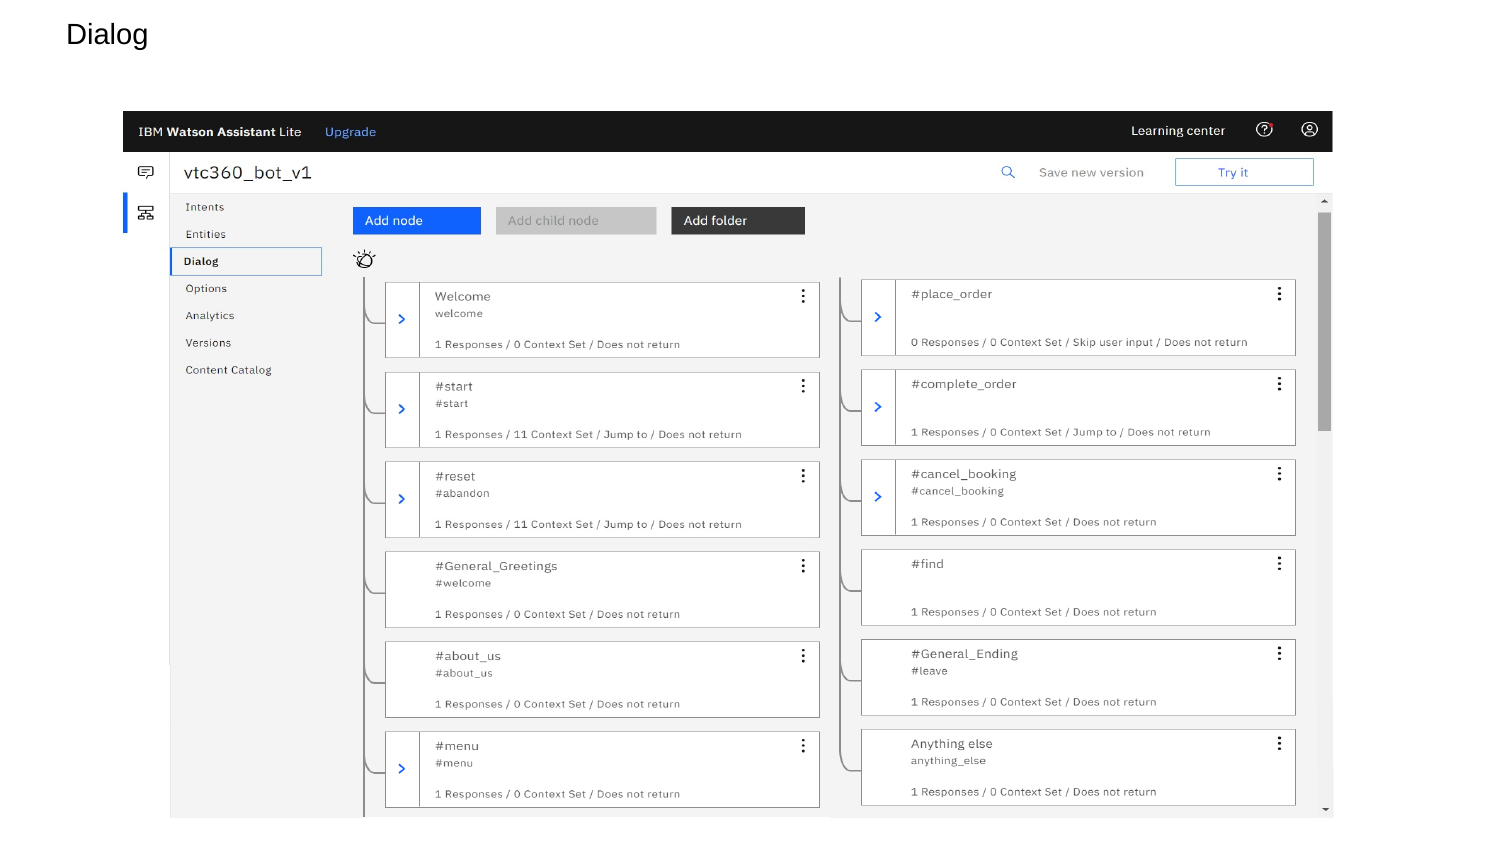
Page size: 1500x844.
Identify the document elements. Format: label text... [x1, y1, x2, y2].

title Dialog [51, 0, 1449, 105]
picture [119, 104, 1339, 825]
